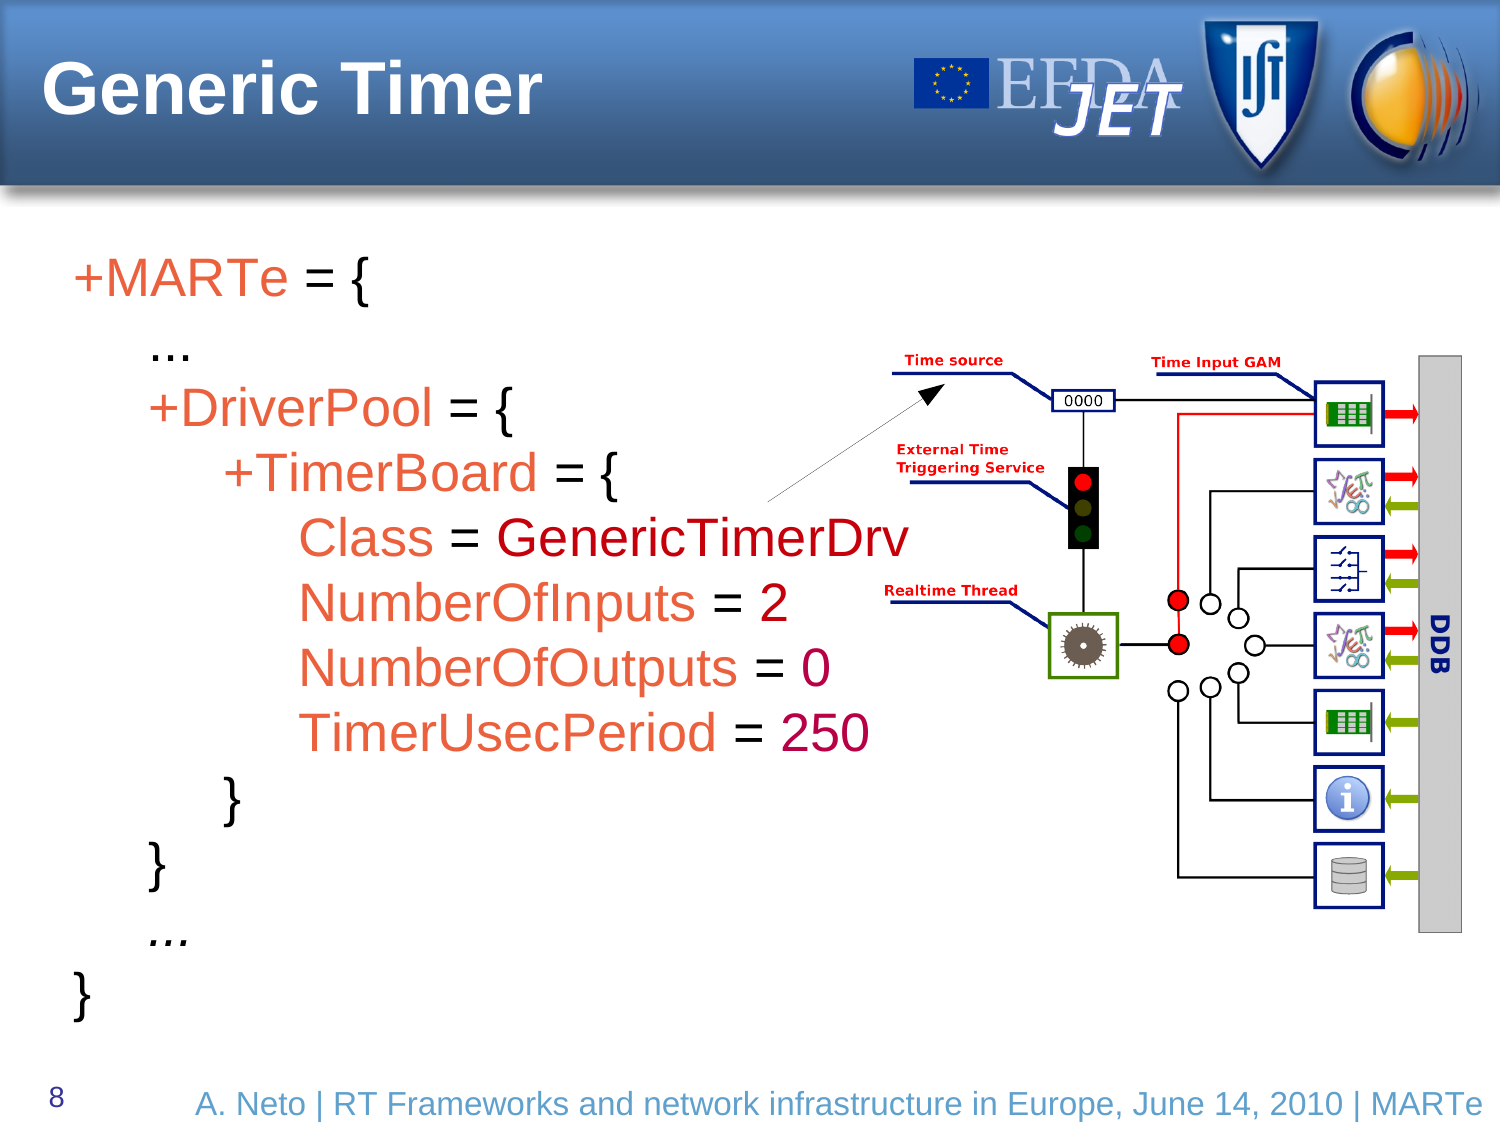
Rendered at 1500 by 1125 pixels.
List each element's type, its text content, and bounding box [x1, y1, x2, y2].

picture [0, 0, 1500, 207]
title Generic Timer [41, 0, 1128, 180]
text_box +MARTe = { ... +DriverPool = { +TimerBoard = { Class = GenericTimerDrv NumberOfInputs = 2 NumberOfOutputs = 0 TimerUsecPeriod = 250 } } ... } [59, 235, 1418, 1034]
picture [885, 354, 1462, 933]
